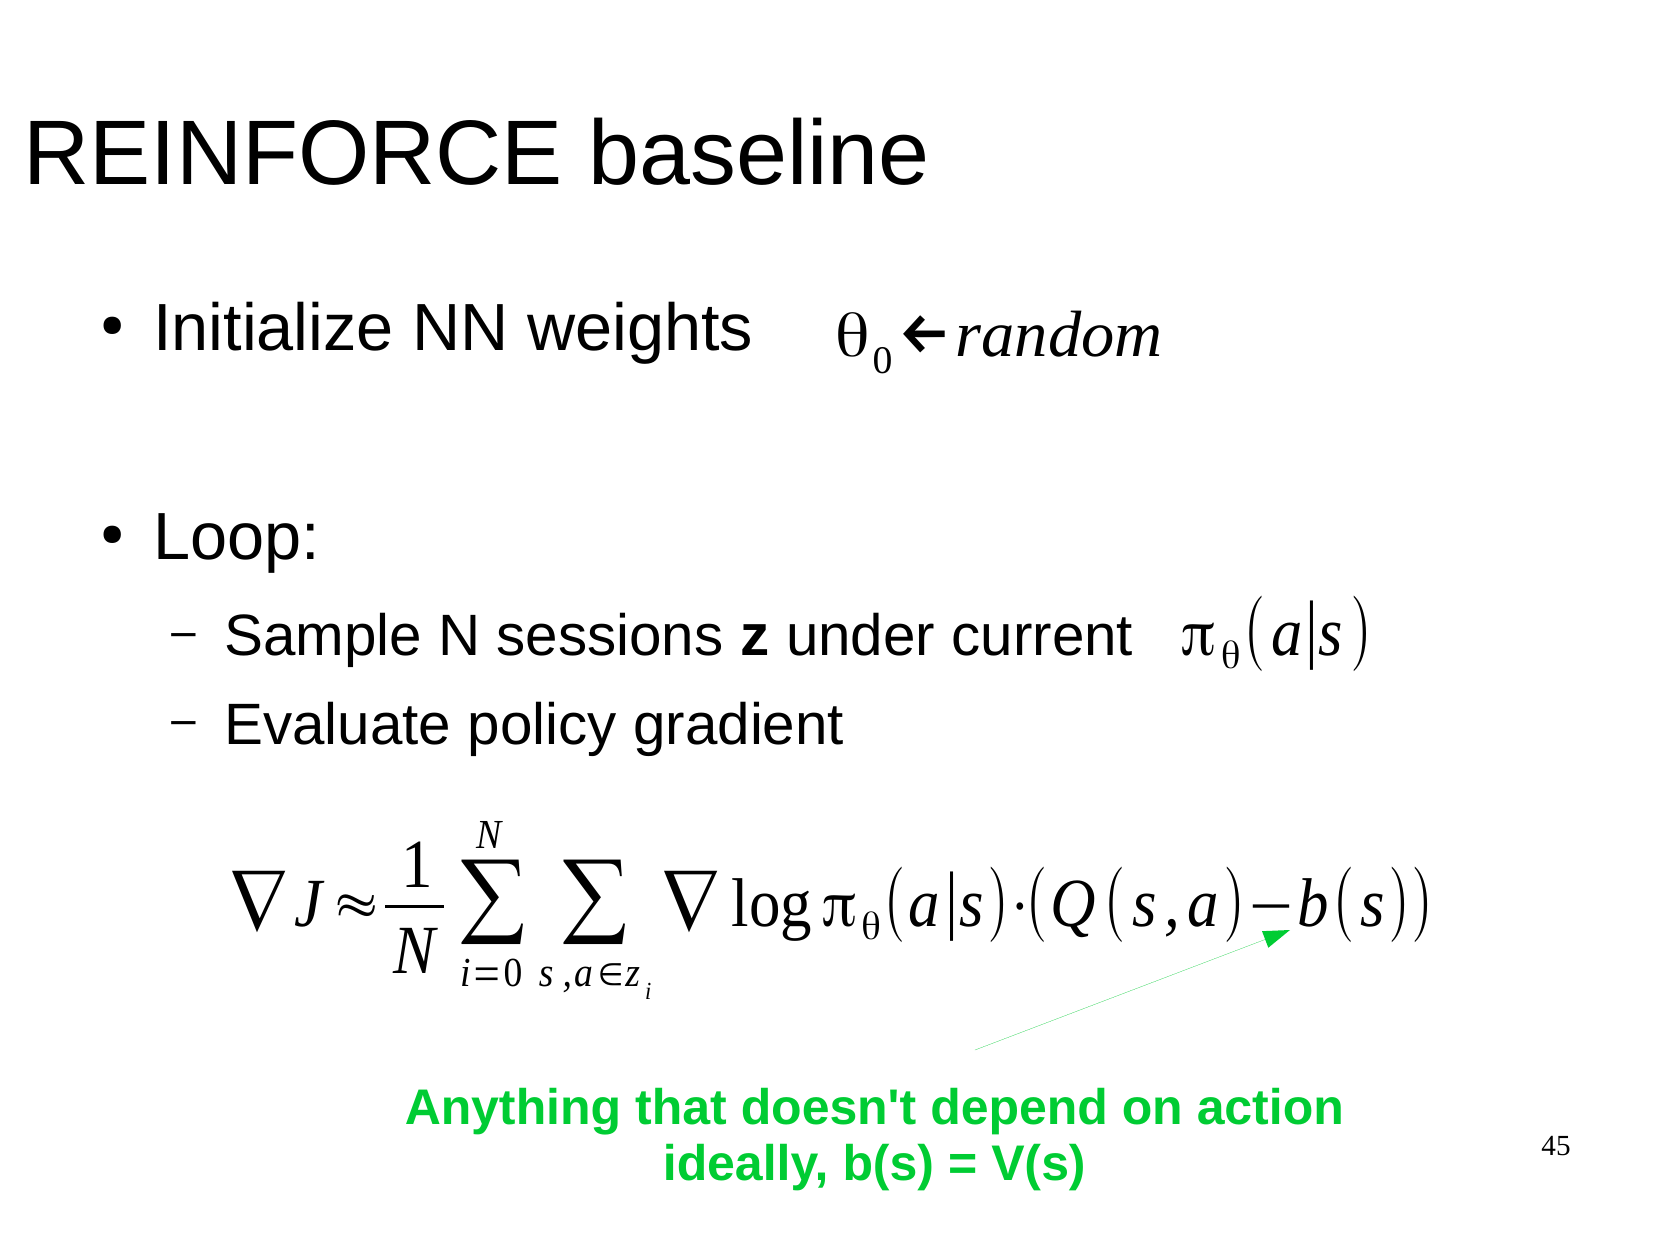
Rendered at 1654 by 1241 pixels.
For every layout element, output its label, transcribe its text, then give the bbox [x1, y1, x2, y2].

list Initialize NN weights Loop: Sample N sessions z under current Evaluate policy gradient [82, 290, 1571, 1186]
chart [818, 299, 1179, 384]
text_box Anything that doesn't depend on action ideally, b(s) = V(s) [390, 1072, 1360, 1200]
chart [1166, 590, 1385, 674]
title REINFORCE baseline [23, 49, 1512, 257]
